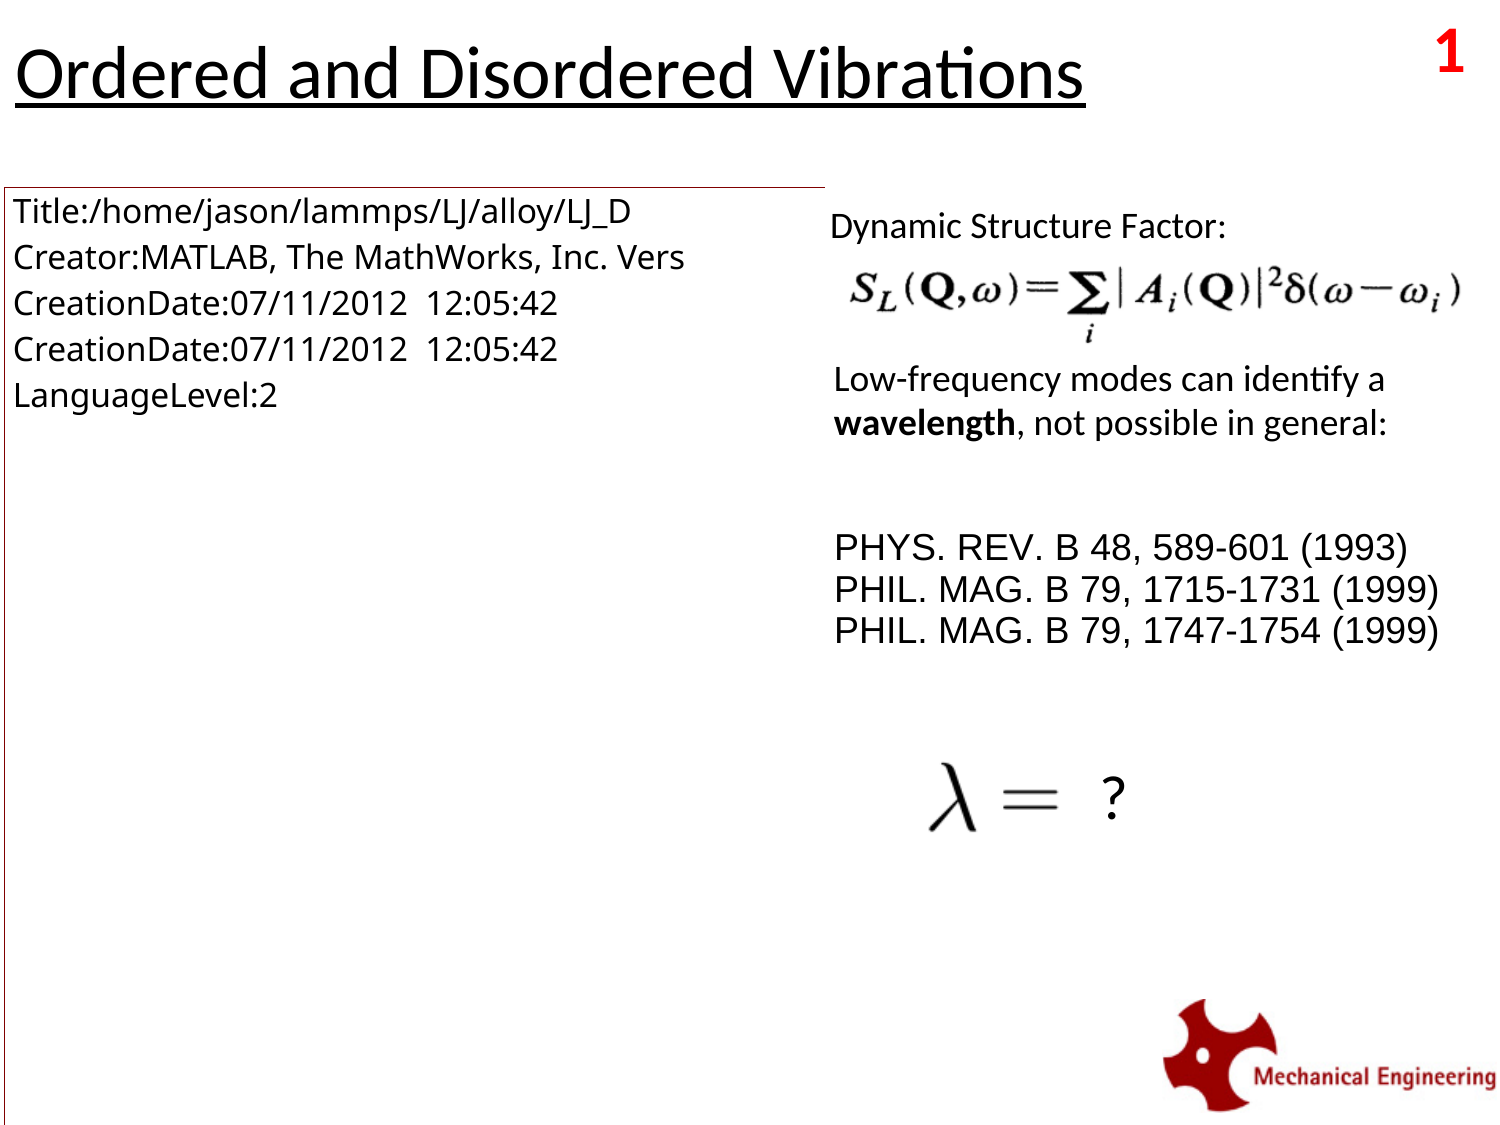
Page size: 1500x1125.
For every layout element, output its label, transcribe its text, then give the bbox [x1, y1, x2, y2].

text_box Dynamic Structure Factor: [826, 195, 1462, 256]
picture [2, 185, 826, 1125]
text_box ? [1084, 752, 1156, 855]
title Ordered and Disordered Vibrations [0, 0, 1430, 162]
picture [915, 746, 984, 841]
picture [992, 746, 1085, 851]
text_box PHYS. REV. B 48, 589-601 (1993) PHIL. MAG. B 79, 1715-1731 (1999) PHIL. MAG. B 79, 1747-1754 (1999) [819, 516, 1476, 691]
picture [1162, 999, 1497, 1113]
text_box 1 [1430, 0, 1482, 93]
text_box Low-frequency modes can identify a wavelength, not possible in general: [819, 349, 1480, 497]
picture [840, 260, 1471, 349]
